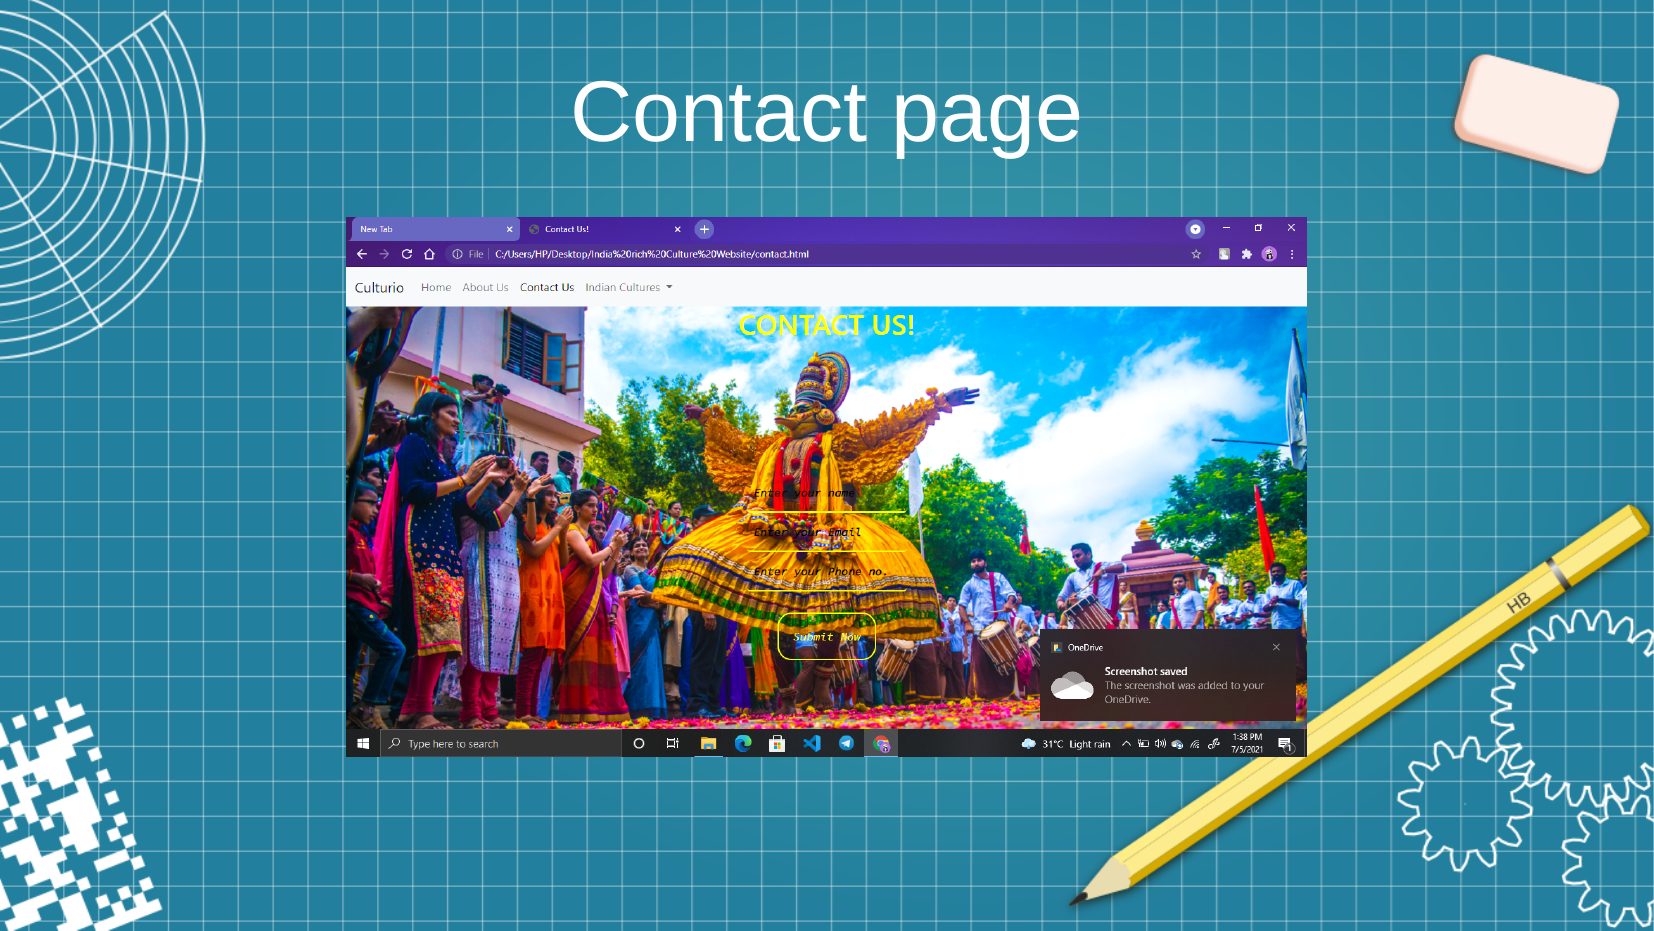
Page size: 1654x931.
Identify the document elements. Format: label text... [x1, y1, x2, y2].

title Contact page [82, 5, 1571, 218]
picture [0, 0, 1654, 931]
